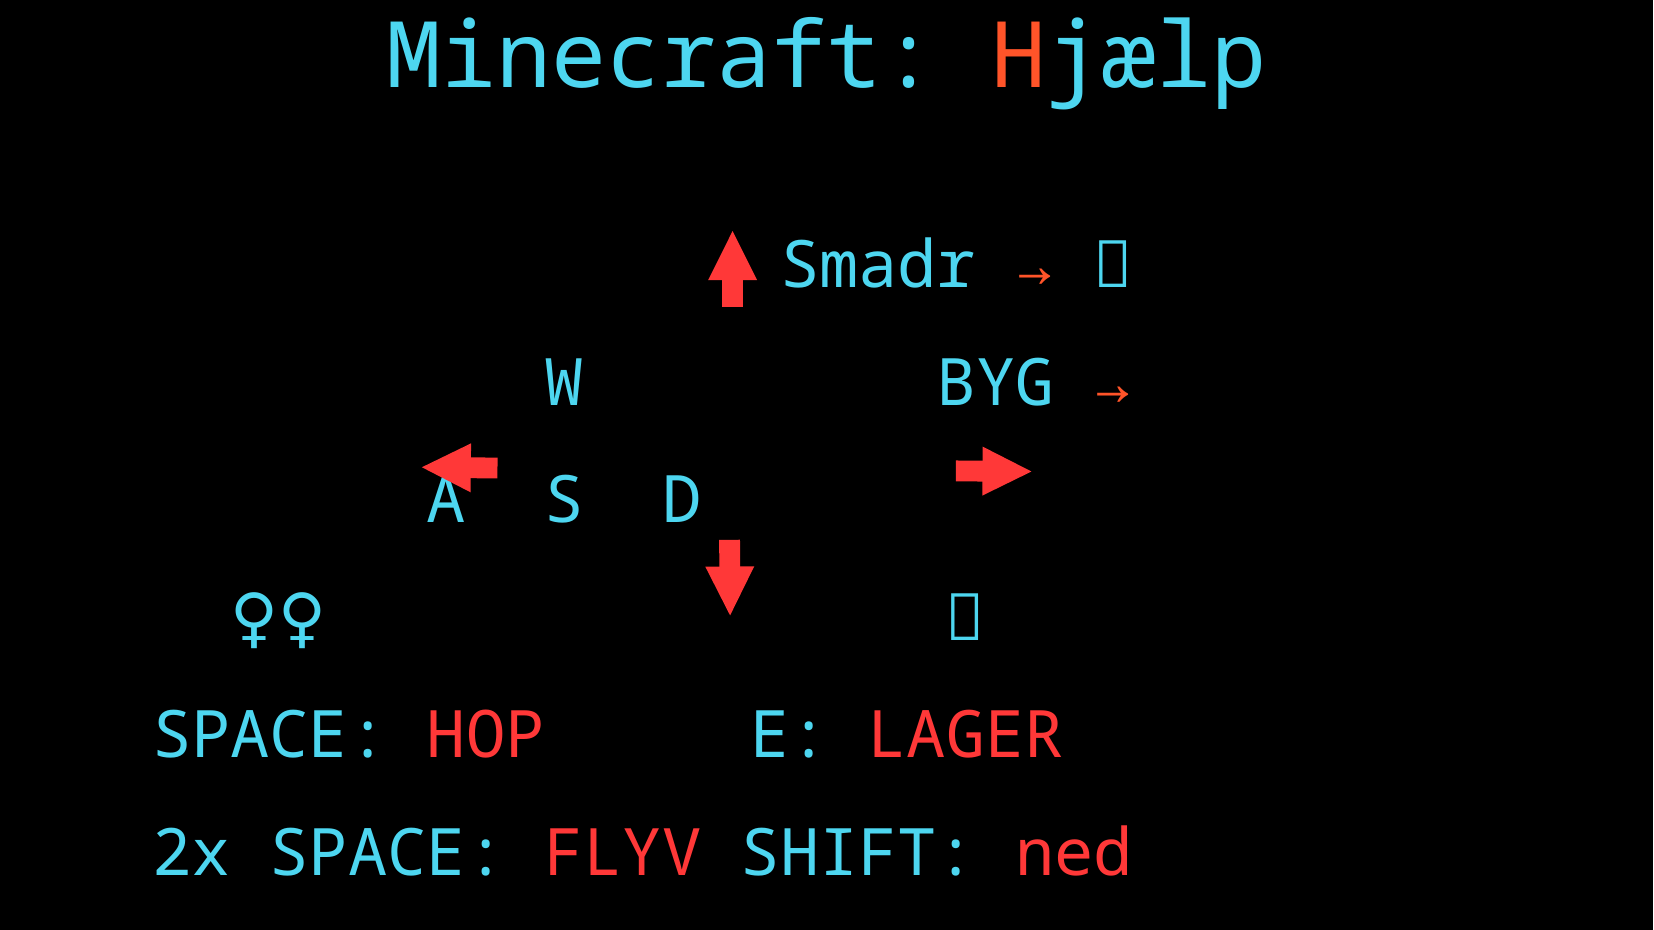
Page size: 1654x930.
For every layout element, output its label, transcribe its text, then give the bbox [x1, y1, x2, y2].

list Smadr → 🐁 W BYG → A S D ️🤸‍♀️ 🎁 SPACE: HOP E: LAGER 2x SPACE: FLYV SHIFT: ned [82, 217, 1571, 901]
title Minecraft: Hjælp [82, 4, 1571, 217]
